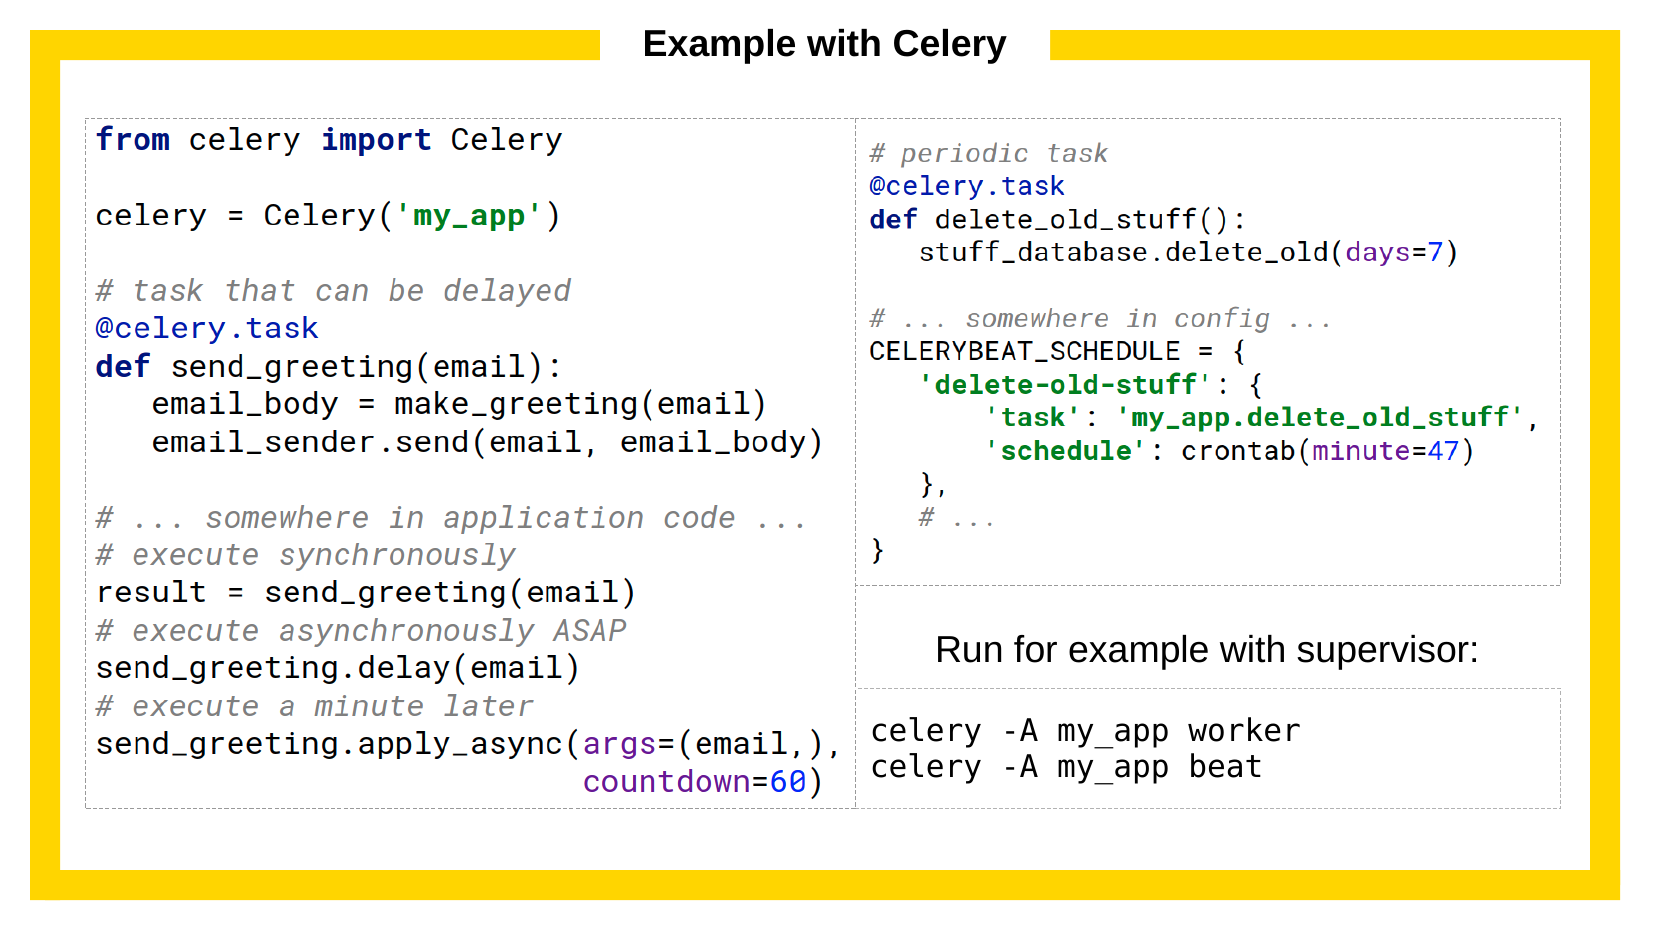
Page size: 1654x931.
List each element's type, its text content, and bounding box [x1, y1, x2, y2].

picture [85, 118, 1561, 809]
text_box Run for example with supervisor: celery -A my_app worker celery -A my_app beat [856, 688, 1561, 809]
text_box [30, 30, 1621, 901]
text_box Example with Celery [600, 5, 1051, 81]
